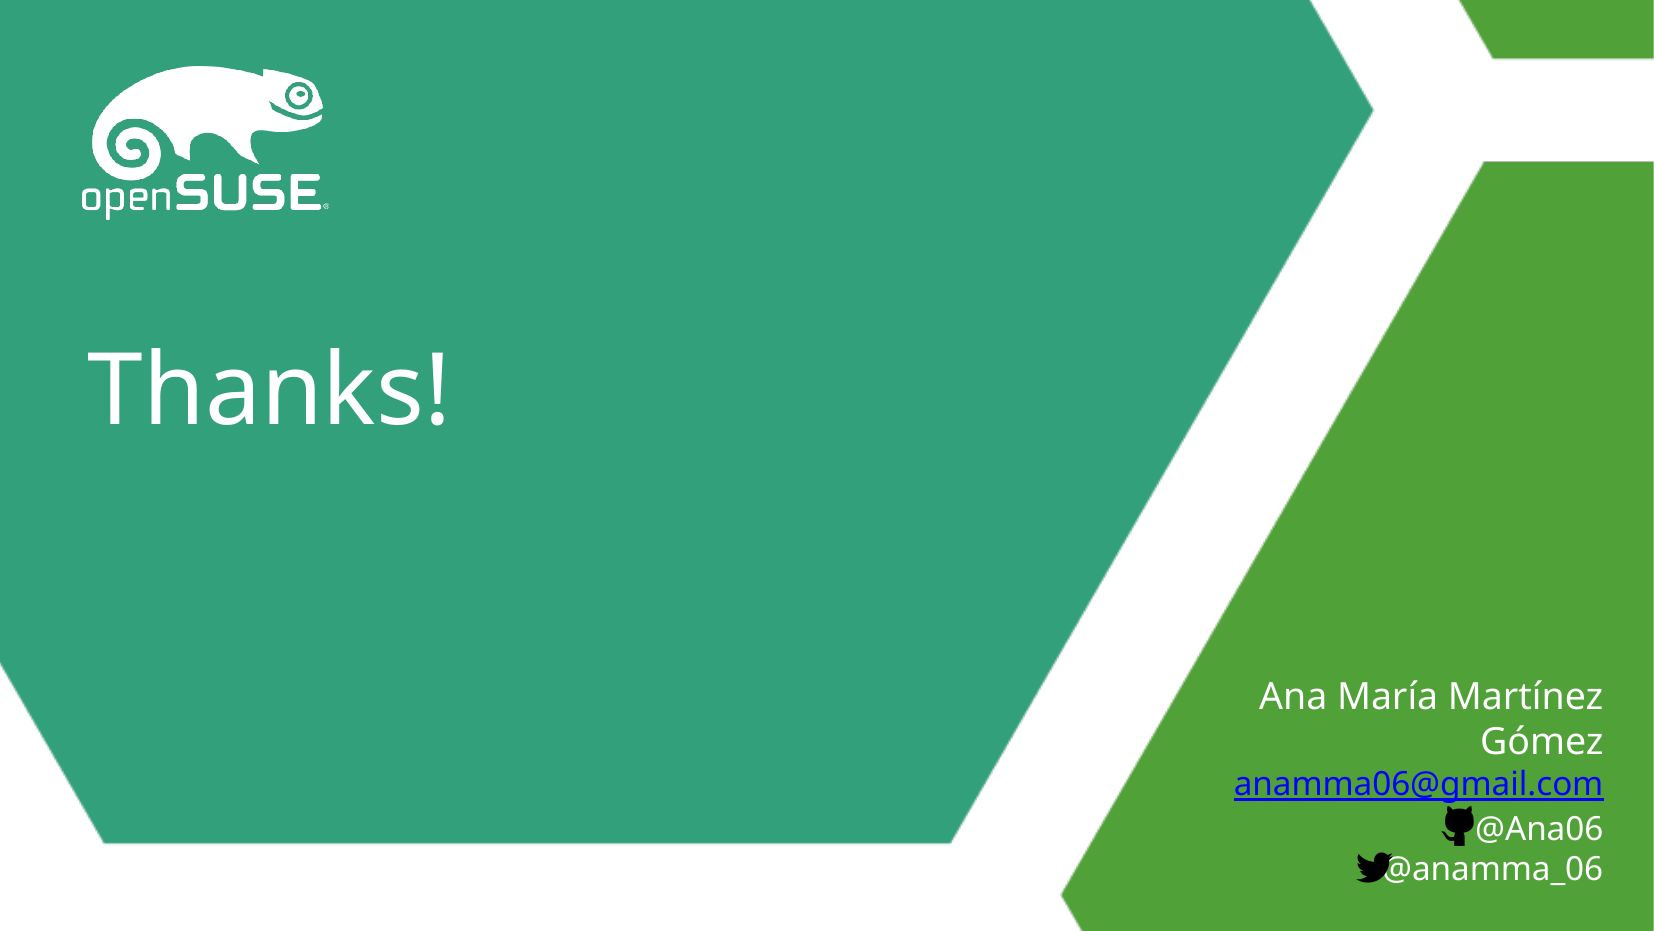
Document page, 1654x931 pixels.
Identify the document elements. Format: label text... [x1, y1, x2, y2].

picture [0, 0, 1654, 931]
text_box Ana María Martínez Gómez anamma06@gmail.com @Ana06 @anamma_06 [1177, 686, 1604, 931]
text_box Thanks! [87, 255, 1222, 634]
picture [1438, 806, 1477, 846]
picture [1356, 849, 1393, 886]
